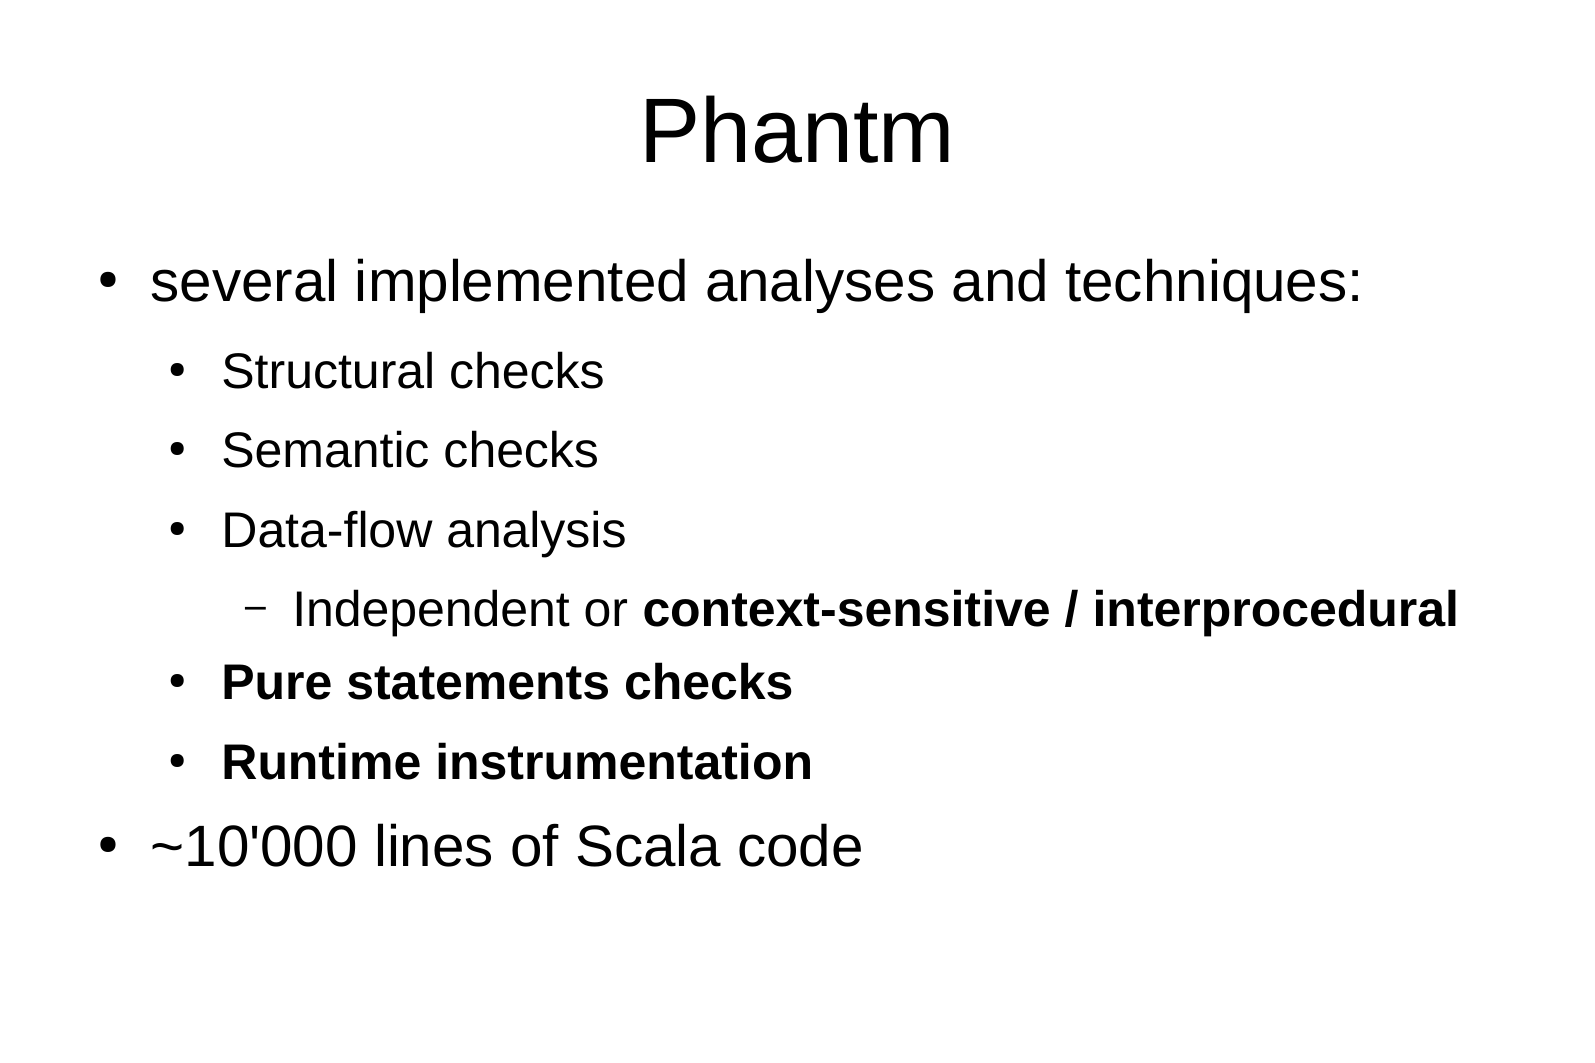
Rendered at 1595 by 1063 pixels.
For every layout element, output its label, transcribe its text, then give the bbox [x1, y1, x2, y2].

list several implemented analyses and techniques: Structural checks Semantic checks Data-flow analysis Independent or context-sensitive / interprocedural Pure statements checks Runtime instrumentation ~10'000 lines of Scala code [79, 248, 1515, 936]
title Phantm [79, 49, 1515, 213]
